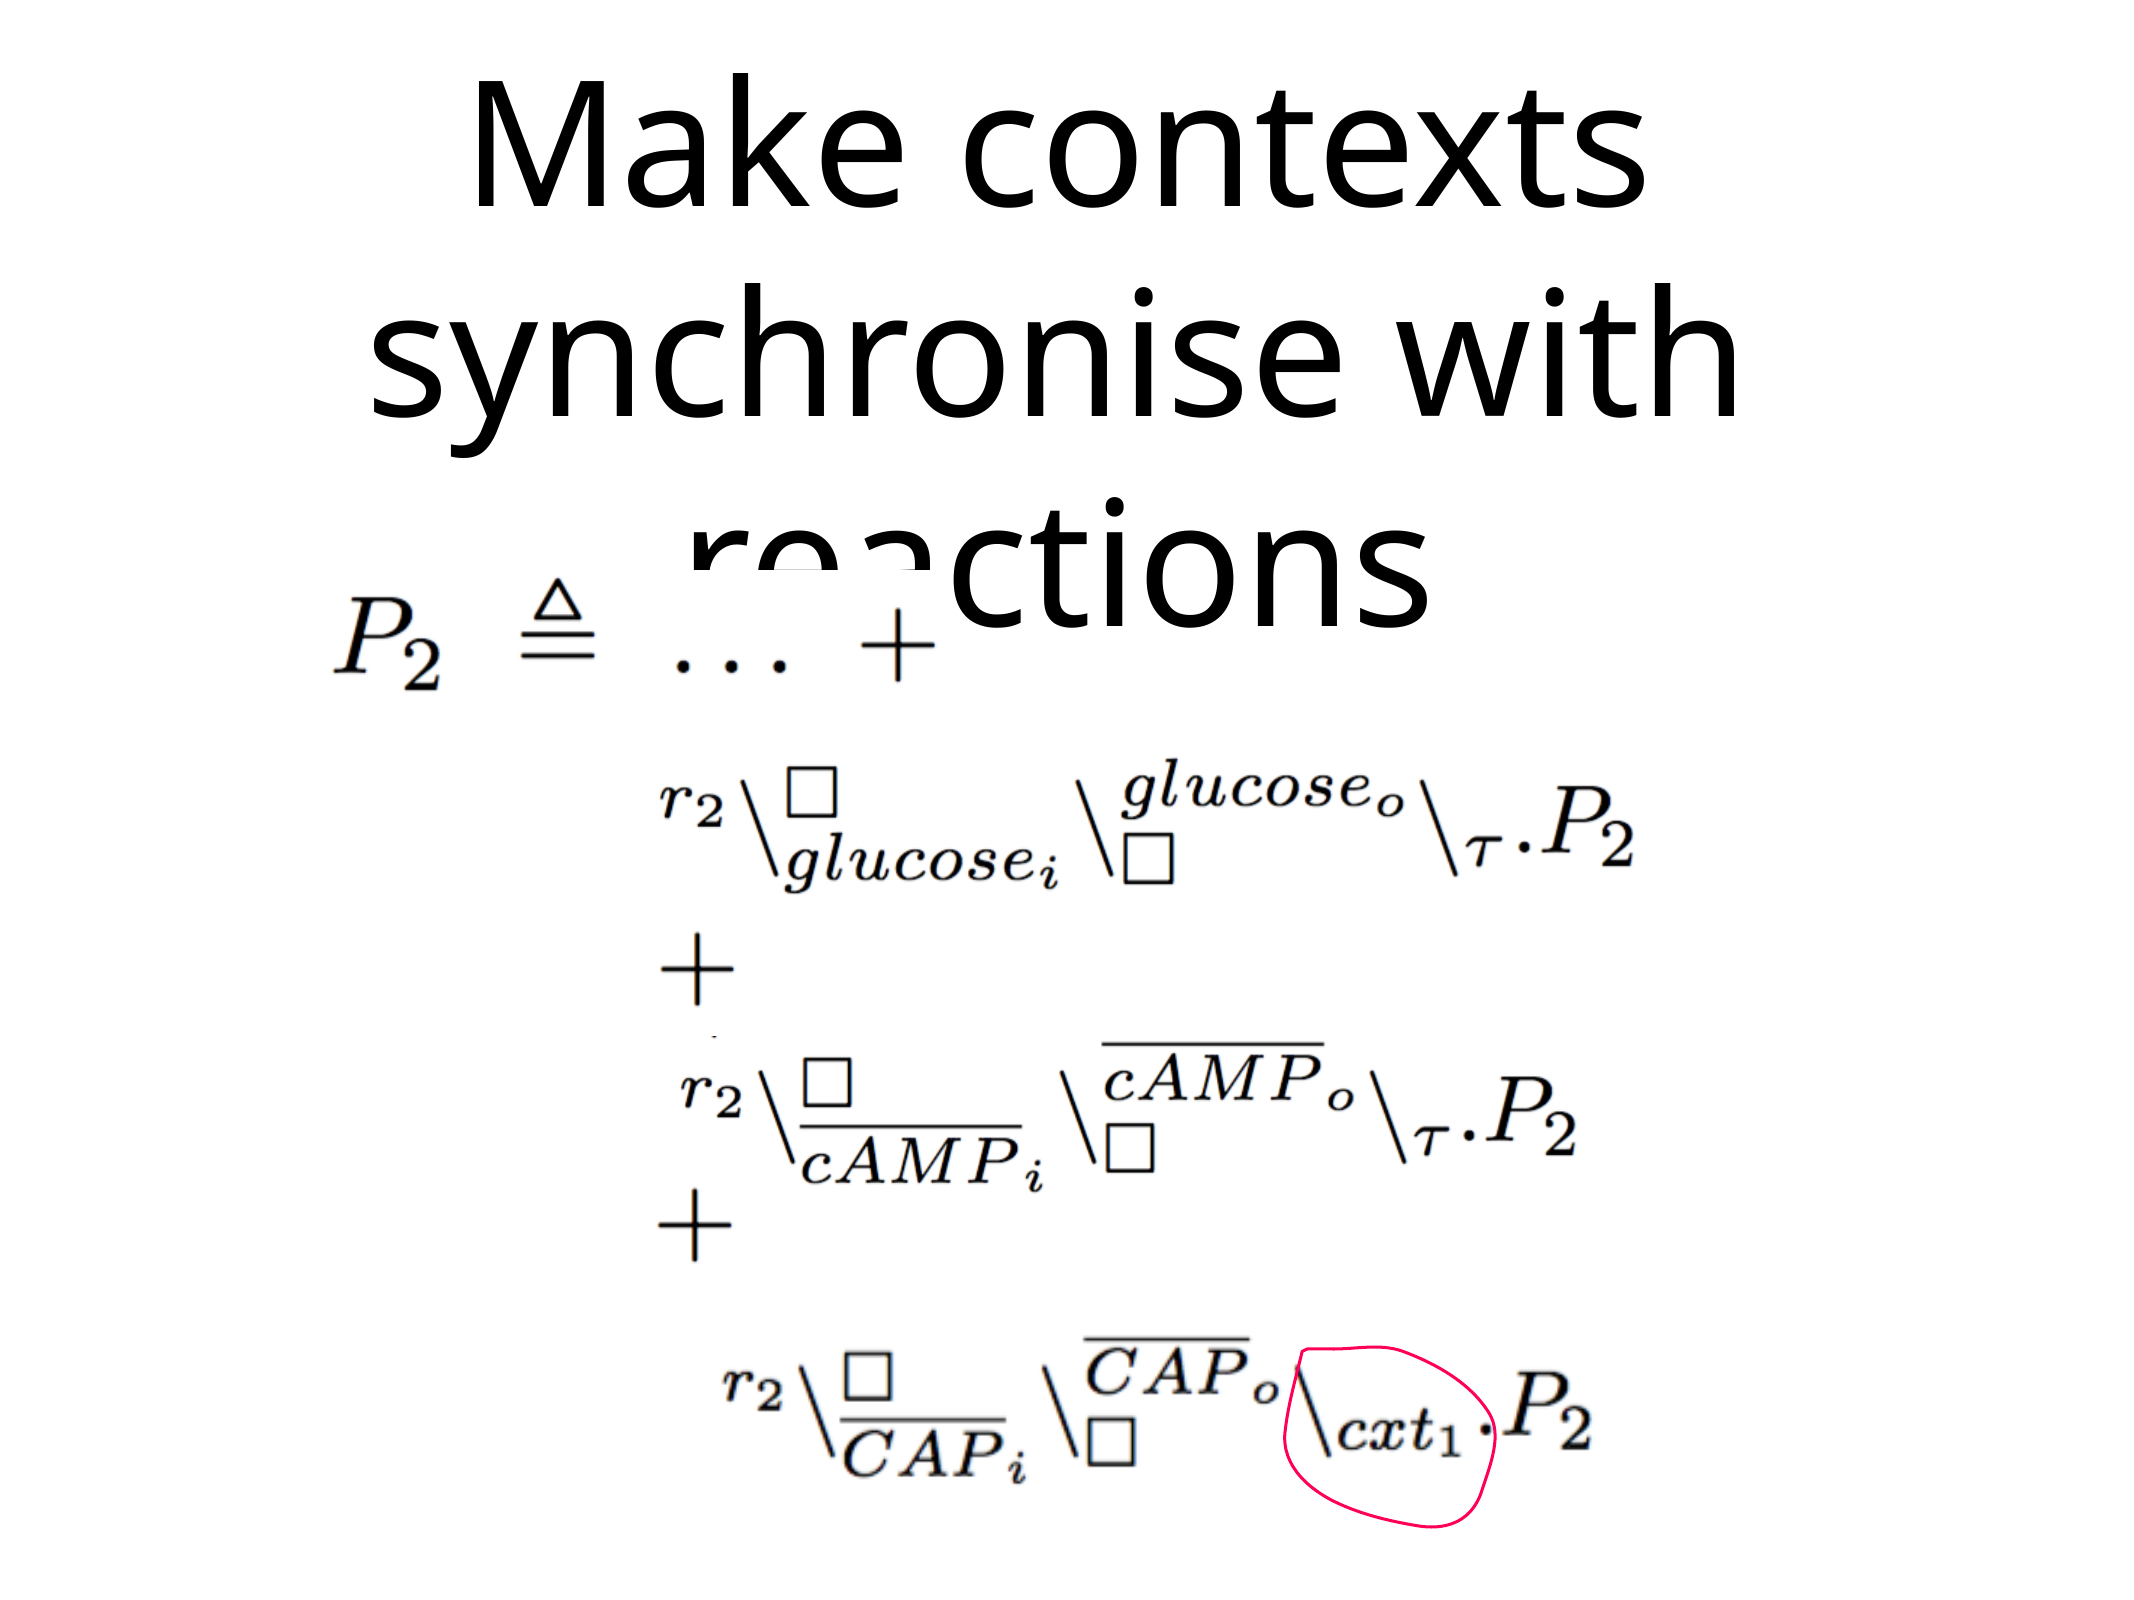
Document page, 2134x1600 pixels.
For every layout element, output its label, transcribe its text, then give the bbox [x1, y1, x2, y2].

picture [1287, 1349, 1493, 1511]
title Make contexts synchronise with reactions [30, 23, 2086, 424]
picture [323, 570, 952, 712]
picture [642, 915, 754, 1021]
picture [696, 1334, 1621, 1511]
picture [639, 1036, 1597, 1277]
picture [638, 750, 1666, 901]
